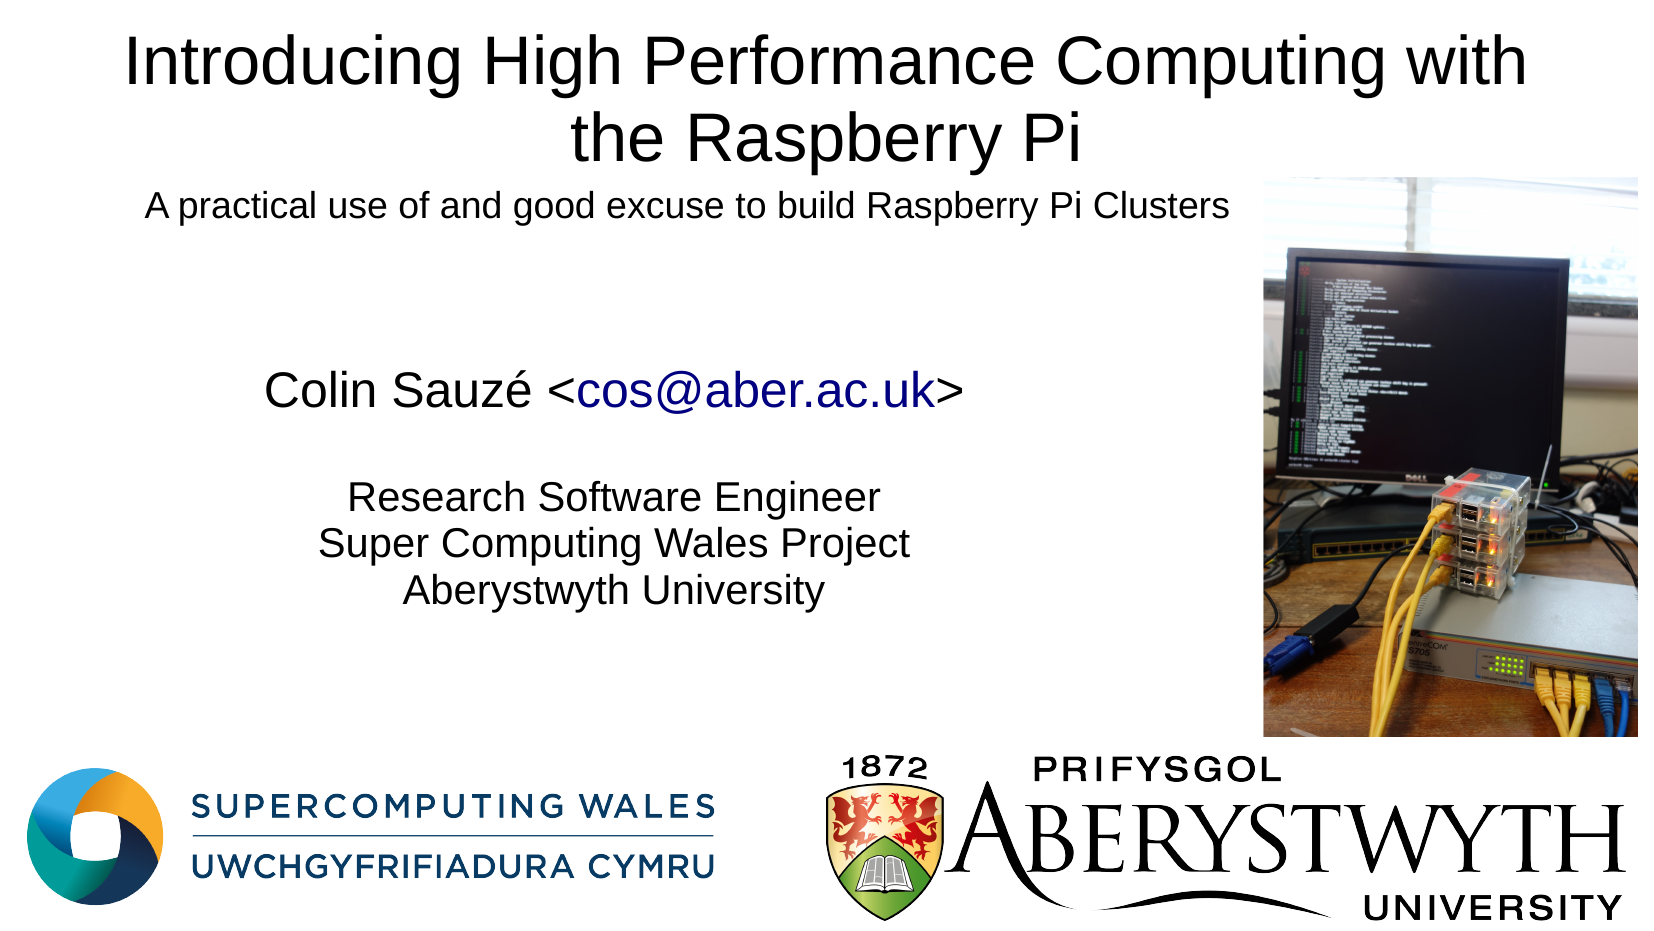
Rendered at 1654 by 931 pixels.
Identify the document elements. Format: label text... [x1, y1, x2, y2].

picture [11, 756, 730, 917]
picture [826, 755, 1626, 921]
subtitle Colin Sauzé <cos@aber.ac.uk> Research Software Engineer Super Computing Wales Project Aberystwyth University [82, 217, 1146, 758]
title Introducing High Performance Computing with the Raspberry Pi [82, 21, 1571, 178]
text_box A practical use of and good excuse to build Raspberry Pi Clusters [129, 177, 1276, 276]
picture [1263, 177, 1638, 738]
